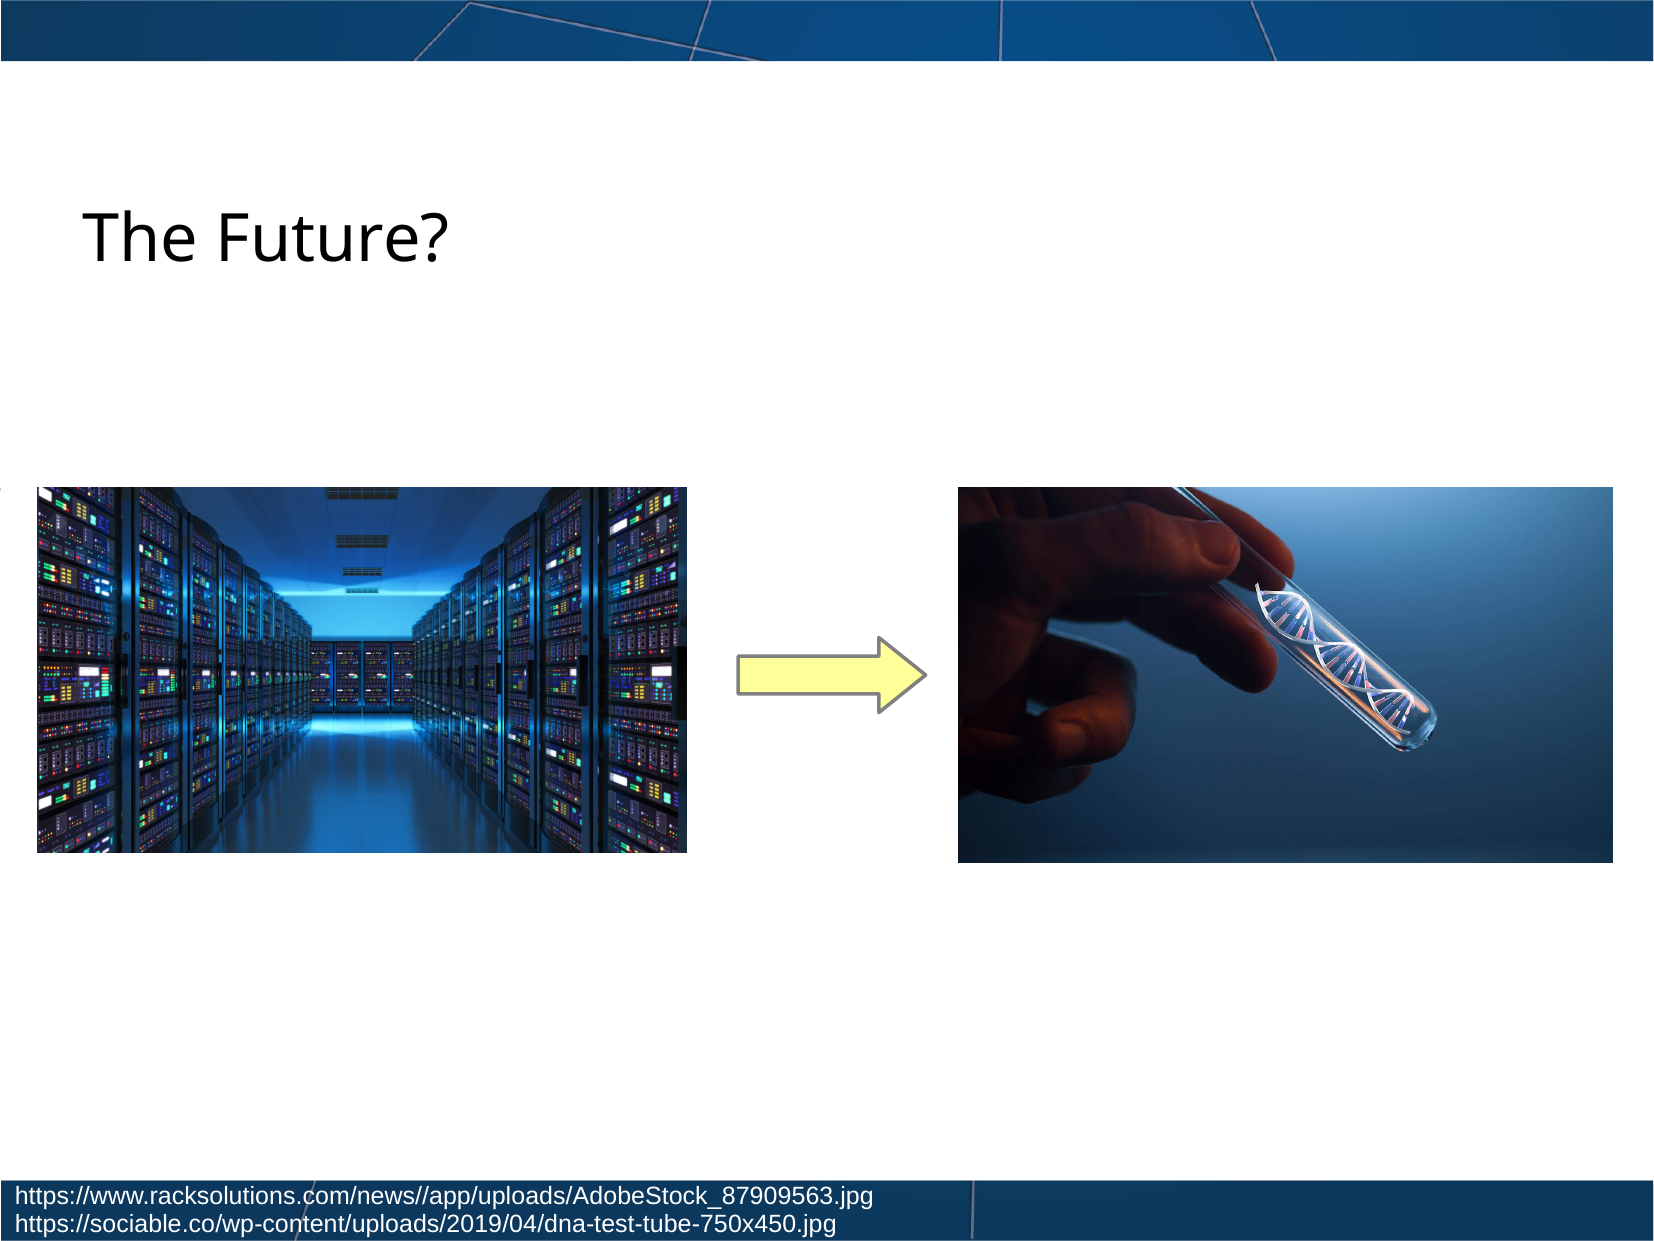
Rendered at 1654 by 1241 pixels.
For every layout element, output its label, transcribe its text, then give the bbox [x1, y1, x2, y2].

text_box https://www.racksolutions.com/news//app/uploads/AdobeStock_87909563.jpg https://sociable.co/wp-content/uploads/2019/04/dna-test-tube-750x450.jpg [0, 1174, 1313, 1241]
text_box [738, 637, 926, 713]
title The Future? [82, 132, 1571, 340]
picture [0, 0, 1654, 1241]
